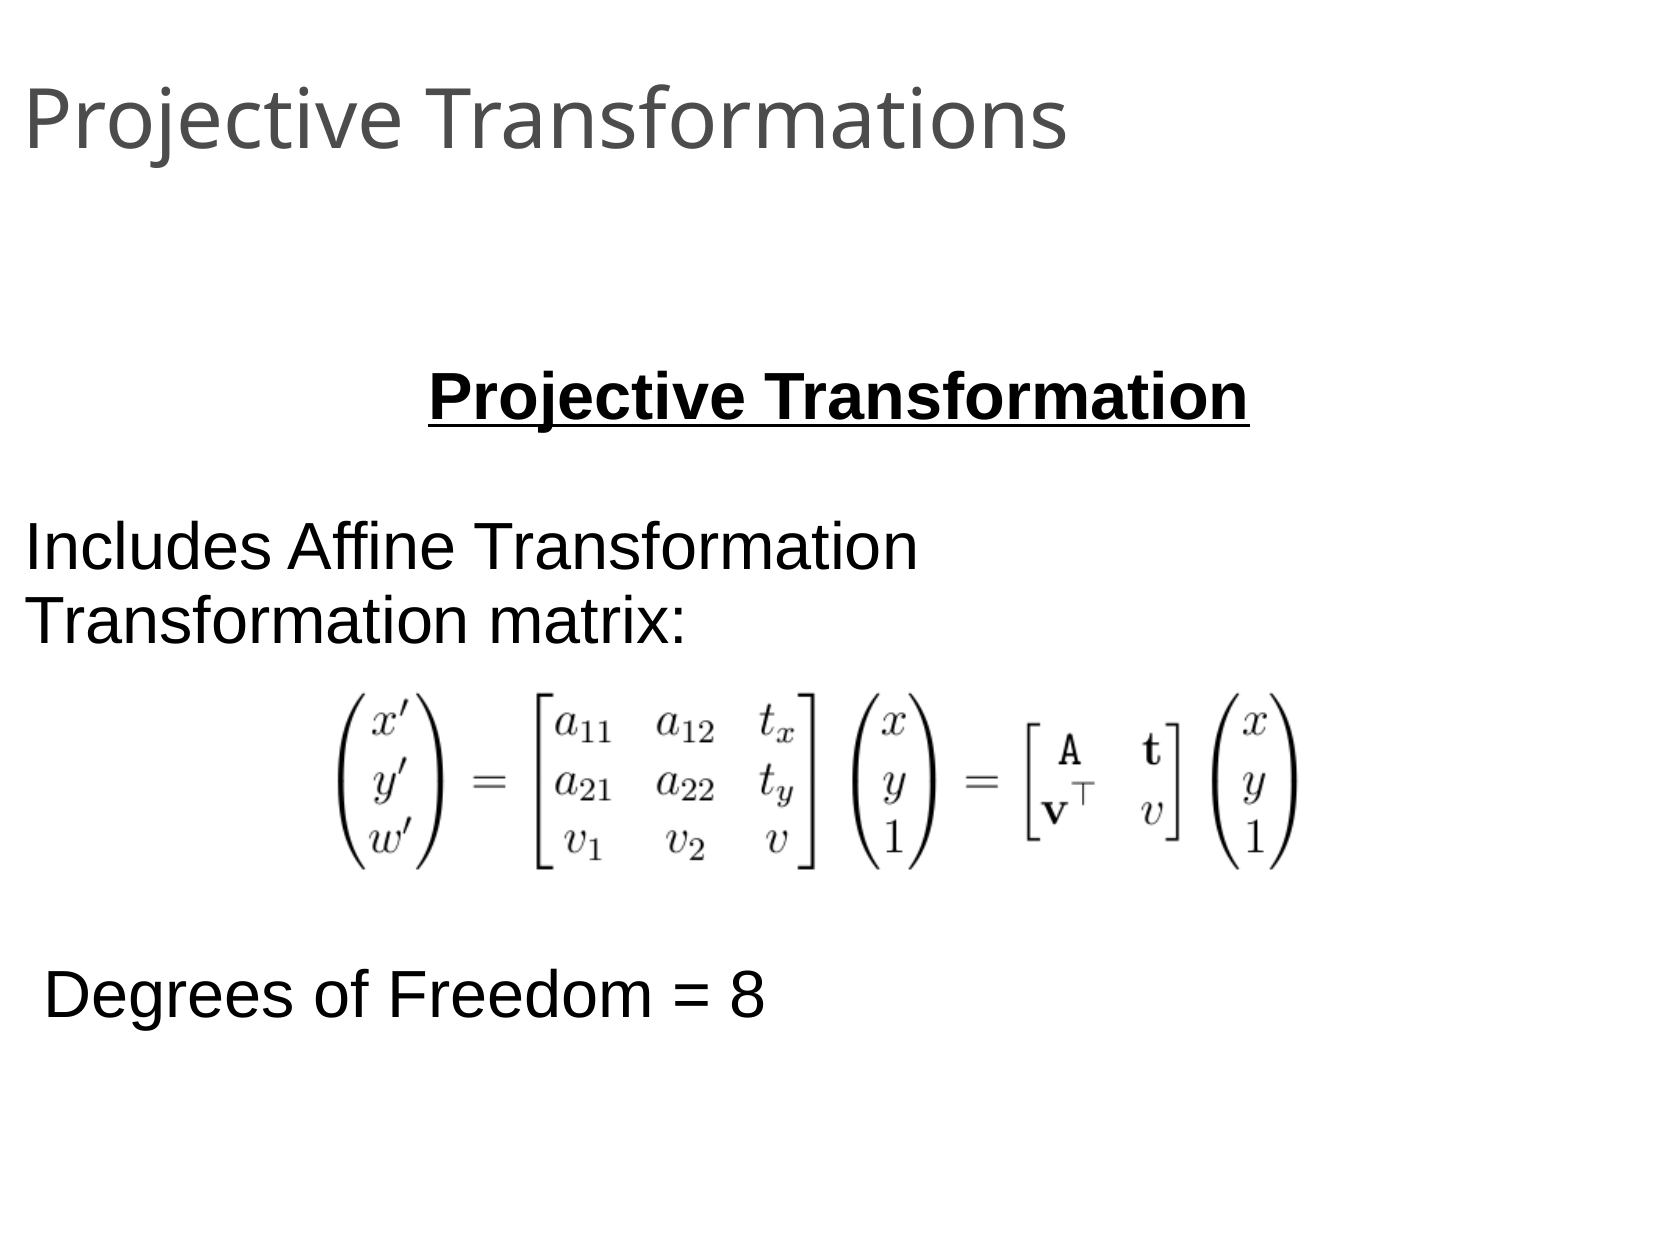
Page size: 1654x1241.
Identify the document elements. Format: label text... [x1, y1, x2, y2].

subtitle Projective Transformation Includes Affine Transformation Transformation matrix: Degrees of Freedom = 8 [25, 233, 1654, 1158]
title Projective Transformations [22, 26, 1654, 205]
picture [332, 672, 1303, 887]
